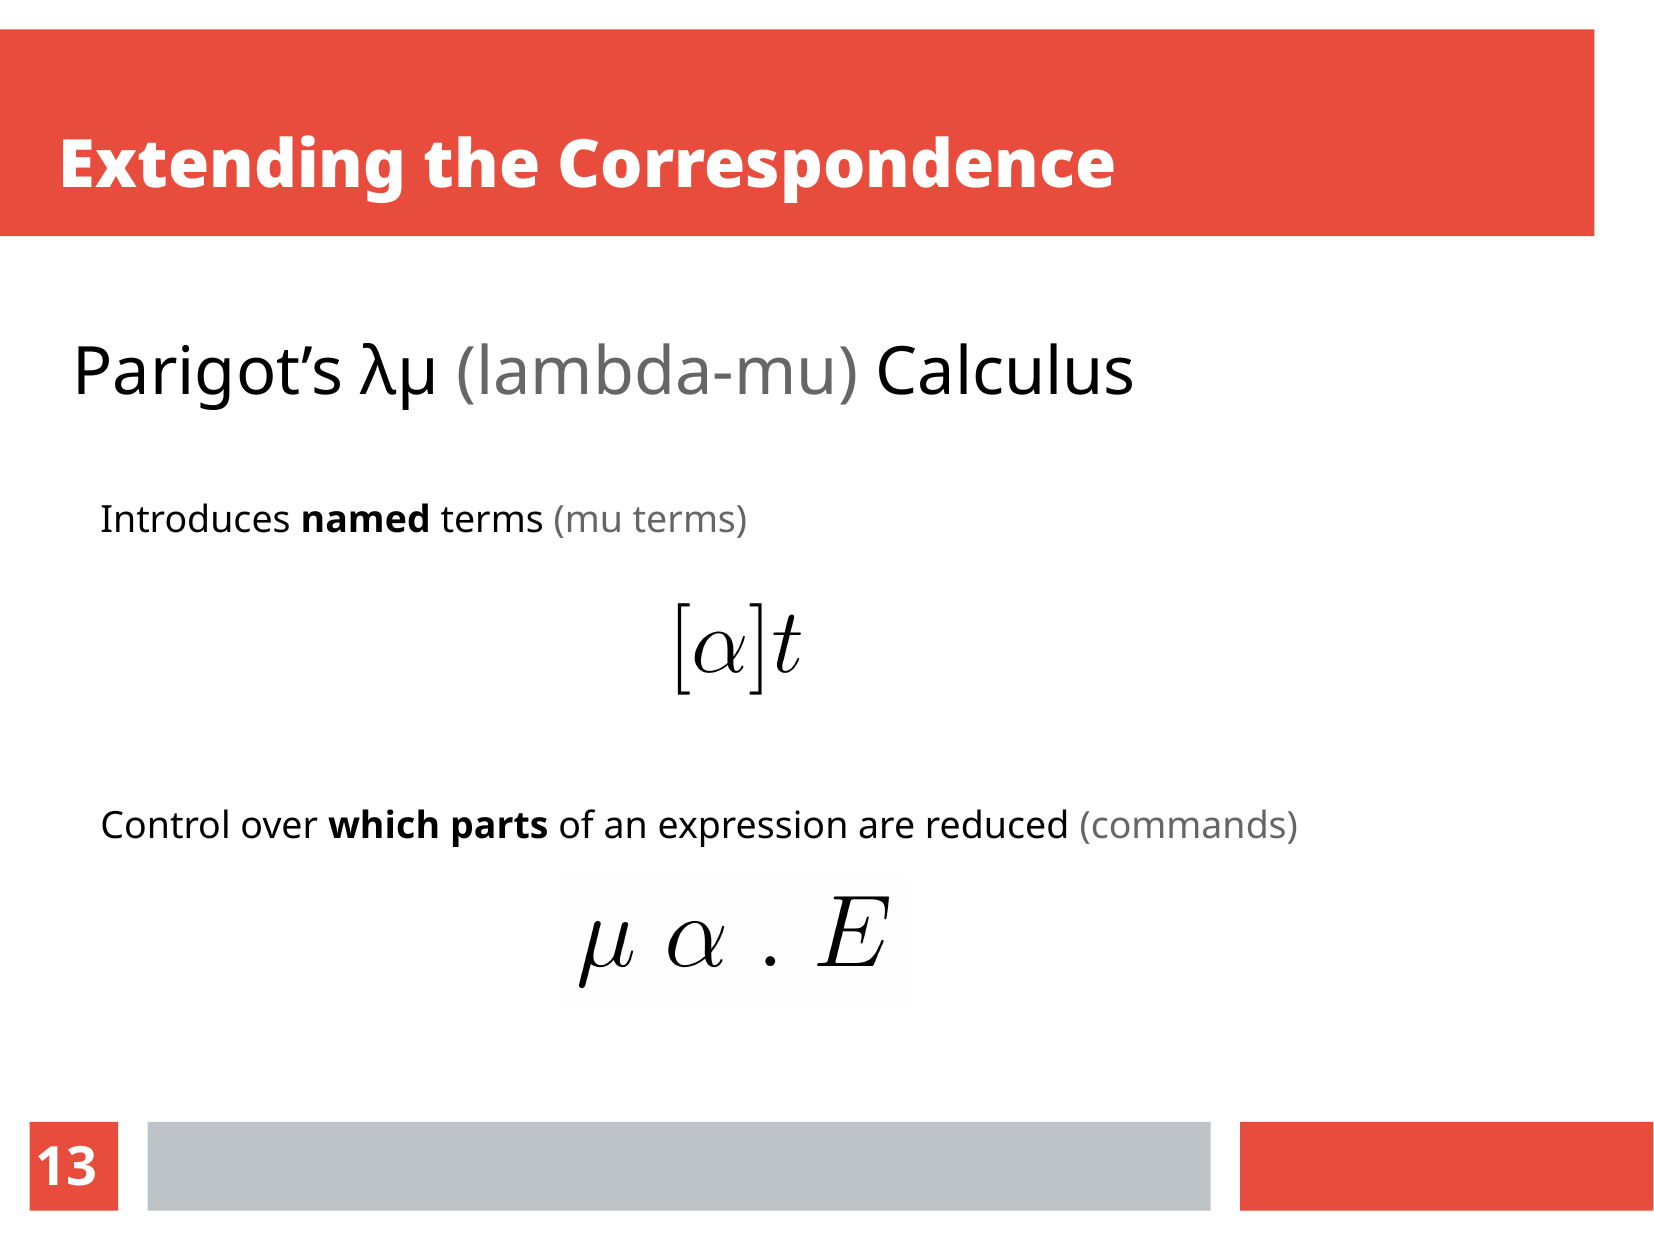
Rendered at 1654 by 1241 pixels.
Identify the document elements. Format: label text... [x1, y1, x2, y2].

title Extending the Correspondence [59, 58, 1595, 207]
picture [558, 875, 911, 1011]
picture [659, 583, 821, 716]
text_box Introduces named terms (mu terms) Control over which parts of an expression are reduced (commands) [85, 485, 1412, 805]
text_box 13 [20, 1119, 254, 1210]
text_box Parigot’s λμ (lambda-mu) Calculus [57, 315, 1234, 408]
